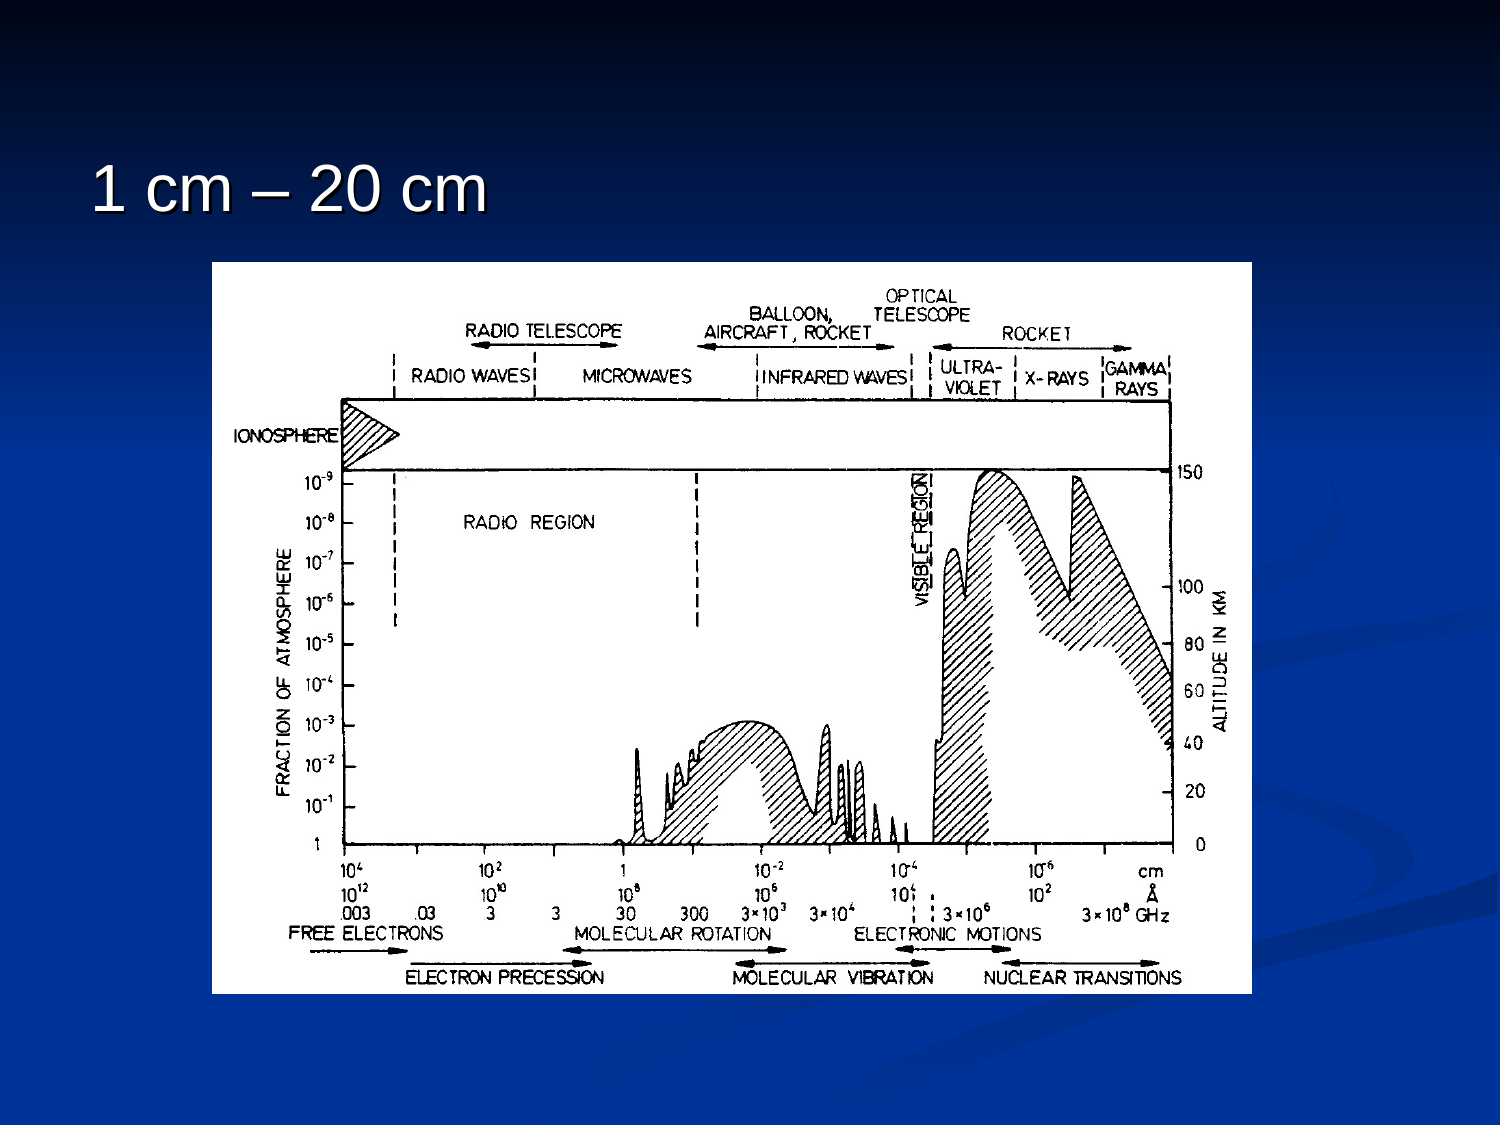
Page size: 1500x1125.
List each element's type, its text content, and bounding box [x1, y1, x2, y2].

list 1 cm – 20 cm [75, 137, 1426, 1005]
picture [212, 262, 1252, 994]
